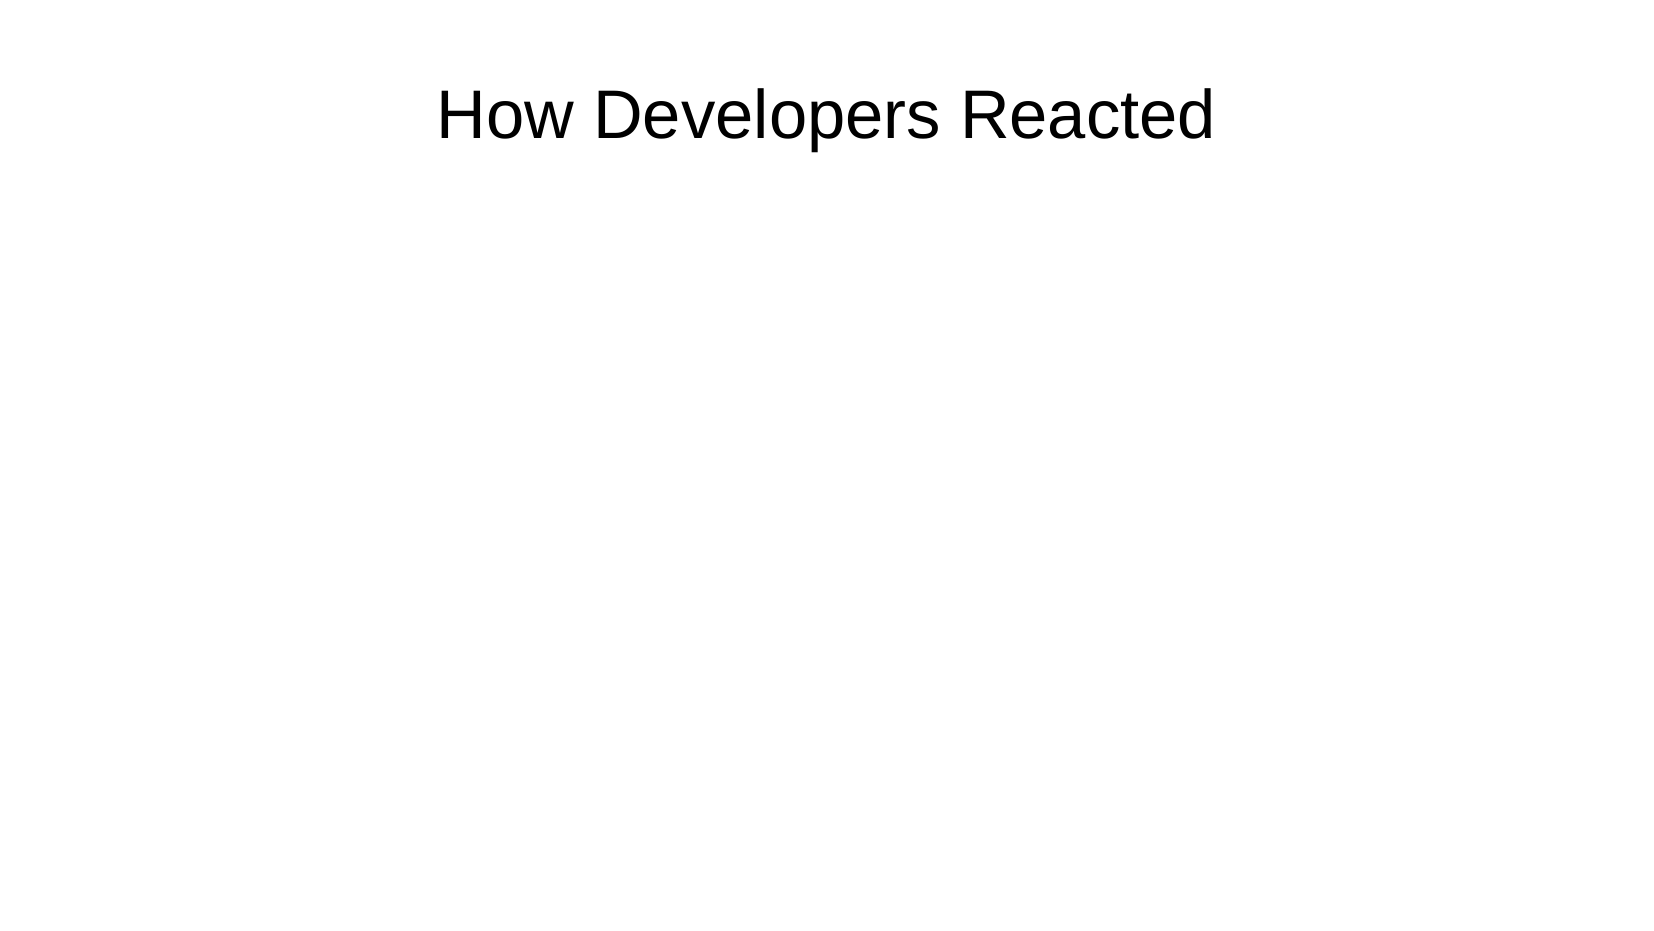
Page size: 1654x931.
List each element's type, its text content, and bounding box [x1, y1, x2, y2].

title How Developers Reacted [82, 37, 1571, 193]
